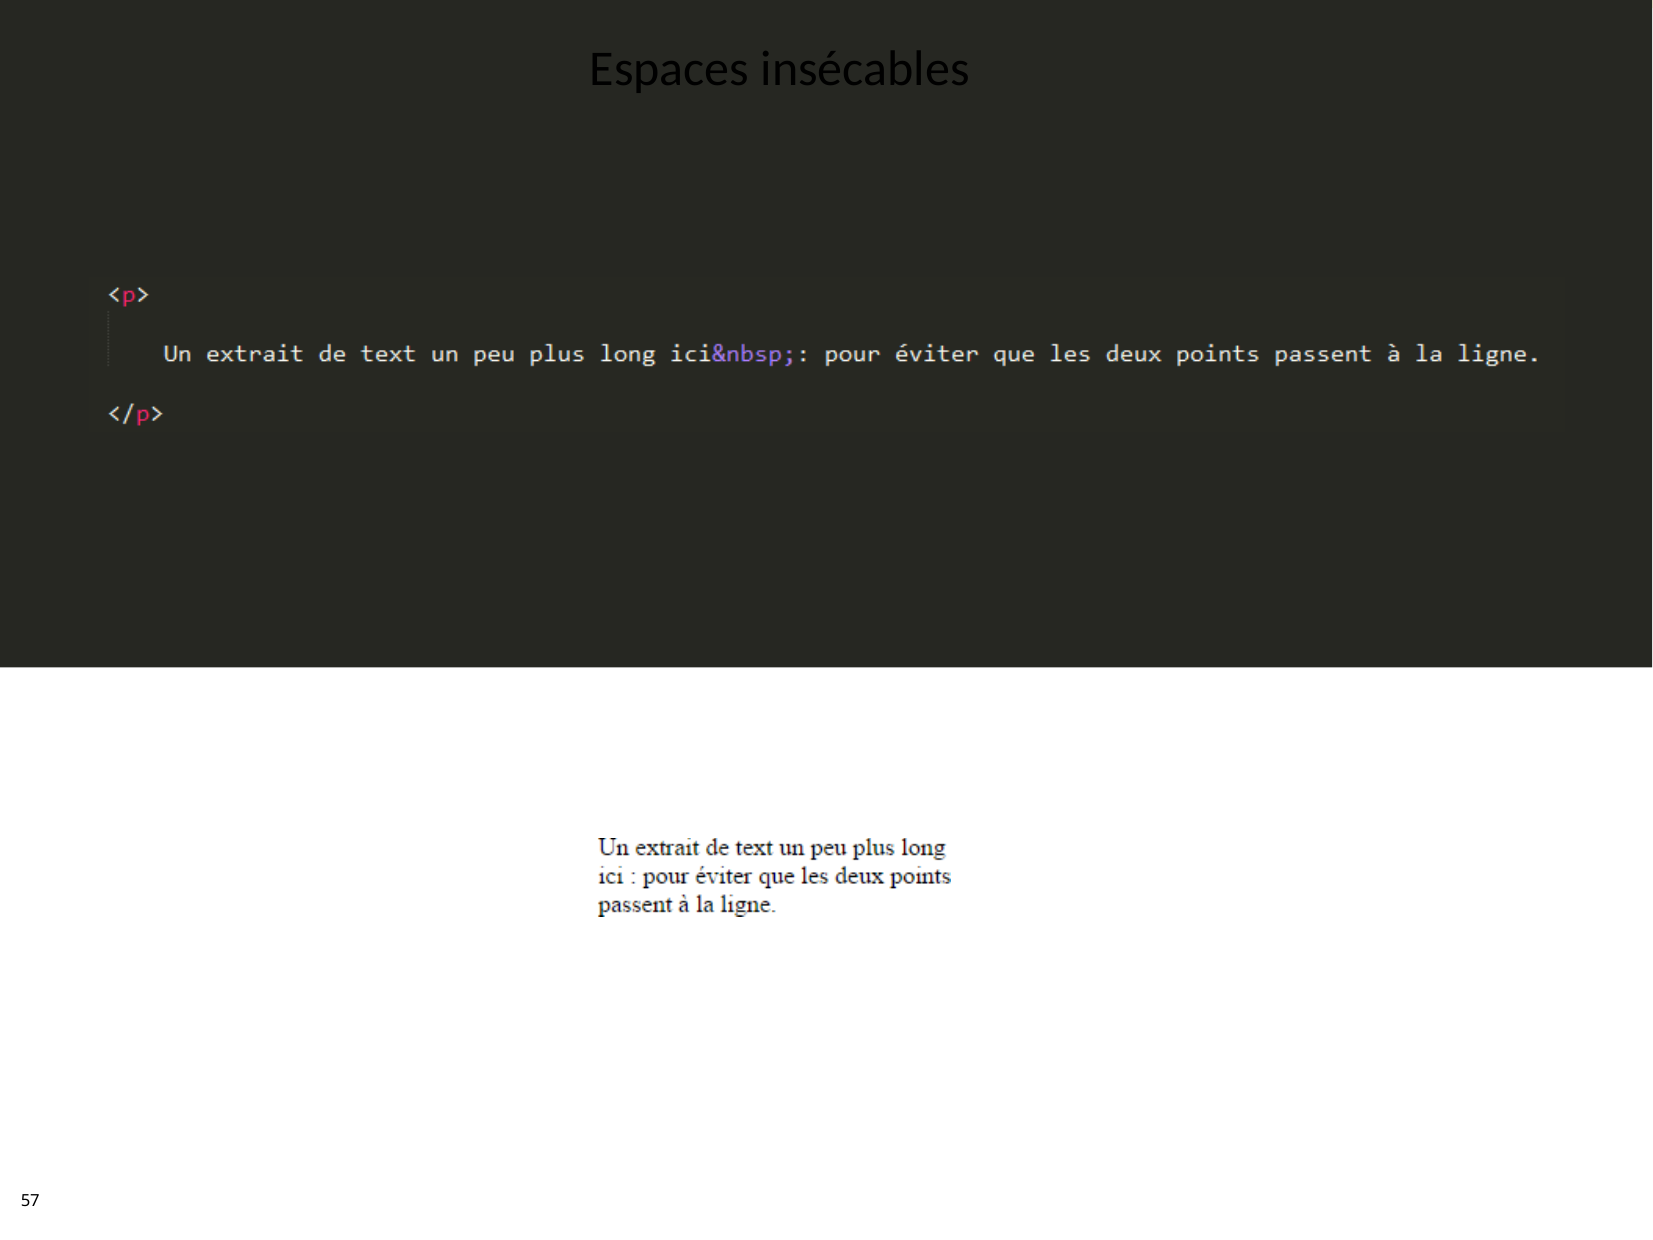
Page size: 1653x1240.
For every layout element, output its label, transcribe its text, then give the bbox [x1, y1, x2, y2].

picture [597, 838, 951, 917]
text_box [0, 0, 1653, 668]
title Espaces insécables [587, 33, 1065, 243]
picture [89, 277, 1565, 432]
text_box <numéro> [14, 1189, 46, 1213]
